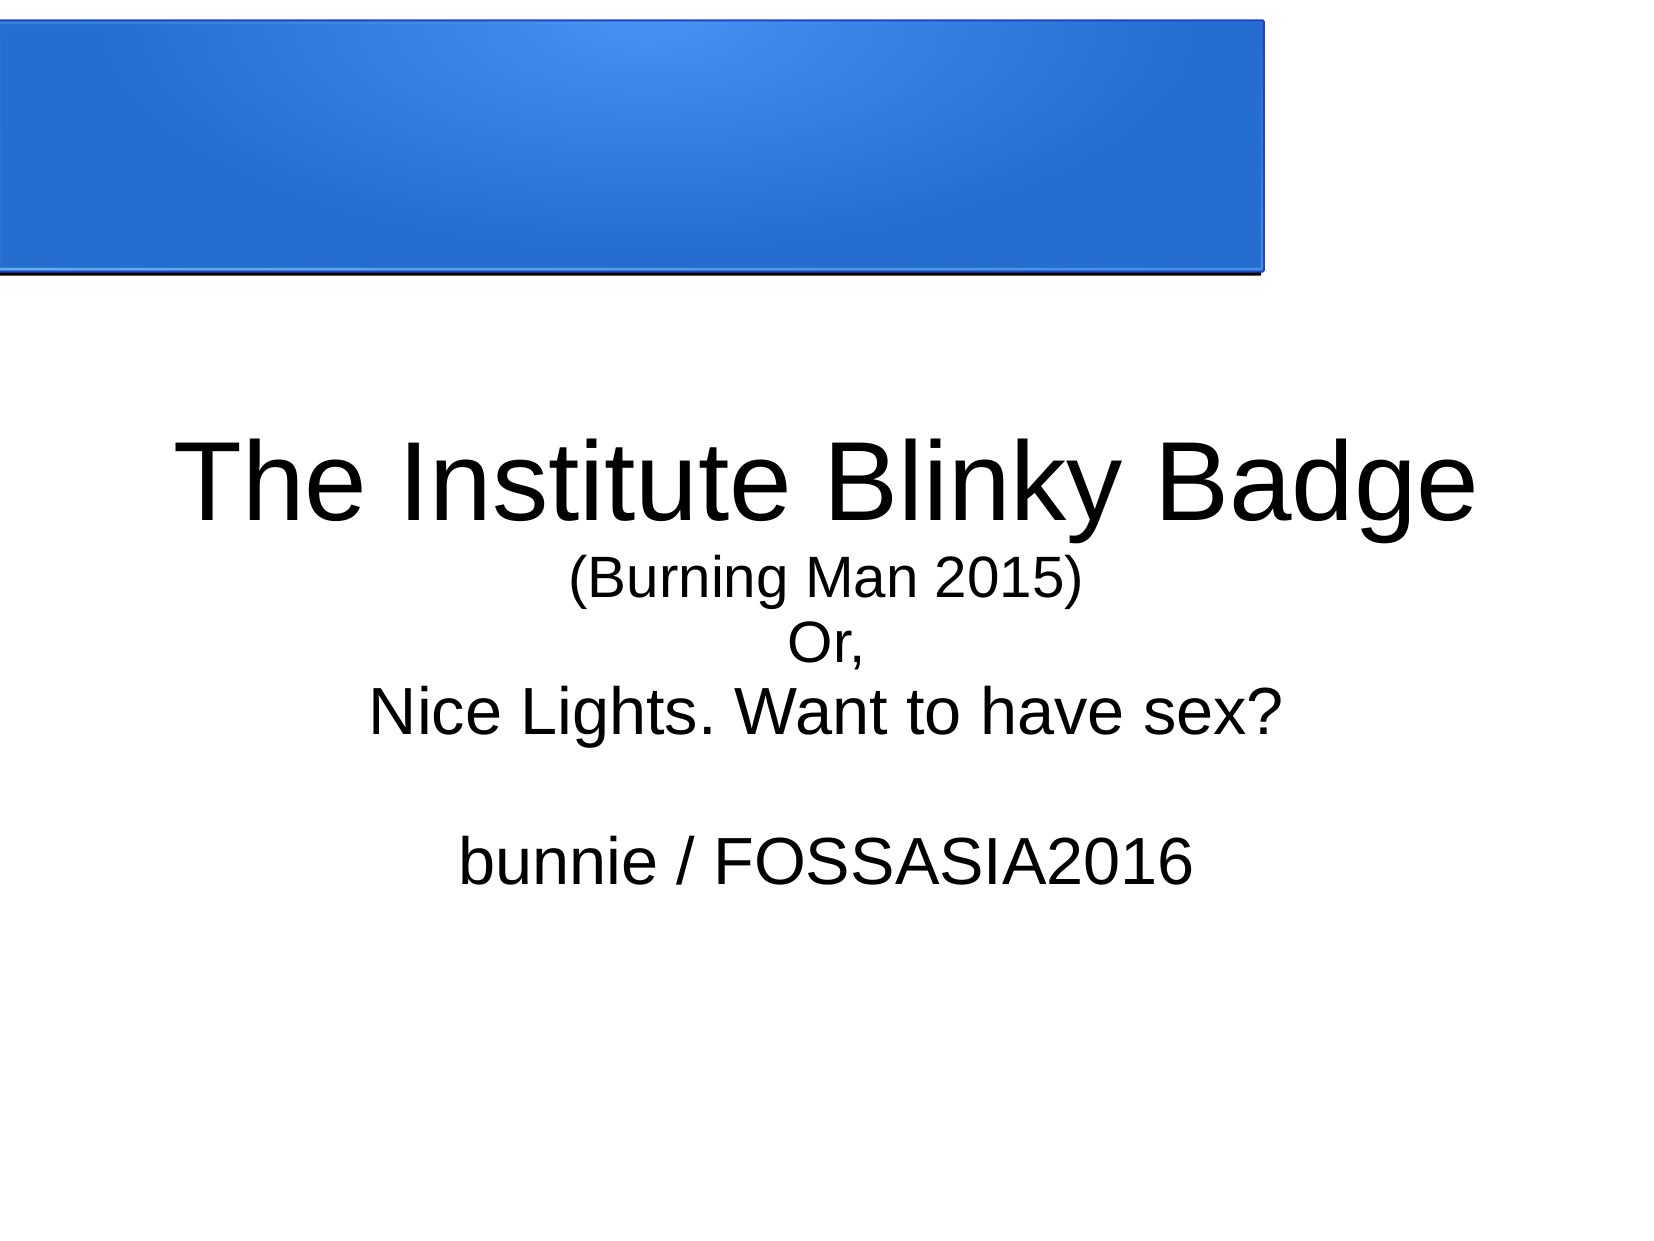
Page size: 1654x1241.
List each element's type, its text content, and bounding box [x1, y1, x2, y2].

subtitle The Institute Blinky Badge (Burning Man 2015) Or, Nice Lights. Want to have sex? bunnie / FOSSASIA2016 [82, 299, 1571, 1019]
